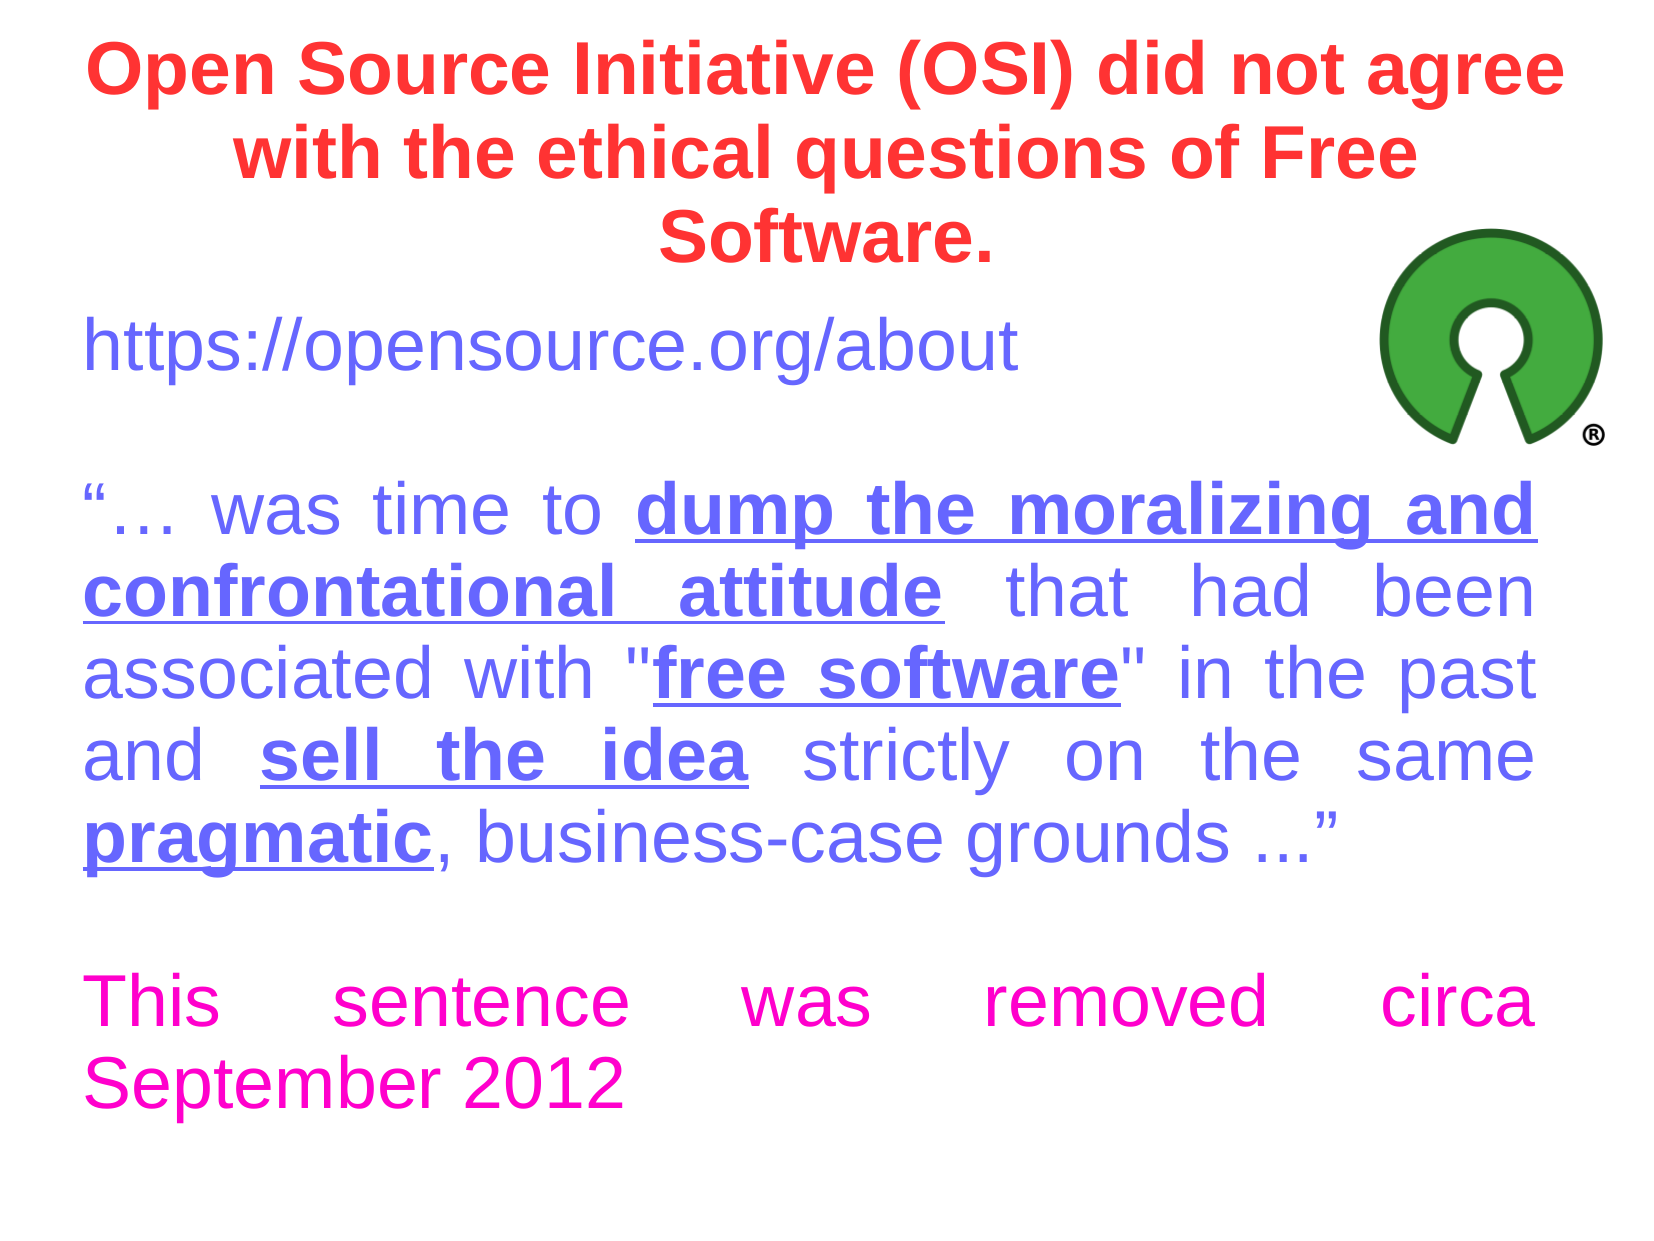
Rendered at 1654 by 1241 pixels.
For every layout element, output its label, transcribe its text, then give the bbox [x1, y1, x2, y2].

title Open Source Initiative (OSI) did not agree with the ethical questions of Free Software. [82, 26, 1571, 279]
subtitle https://opensource.org/about “… was time to dump the moralizing and confrontational attitude that had been associated with "free software" in the past and sell the idea strictly on the same pragmatic, business-case grounds ...” This sentence was removed circa September 2012 [82, 237, 1538, 1191]
picture [1538, 221, 1613, 454]
